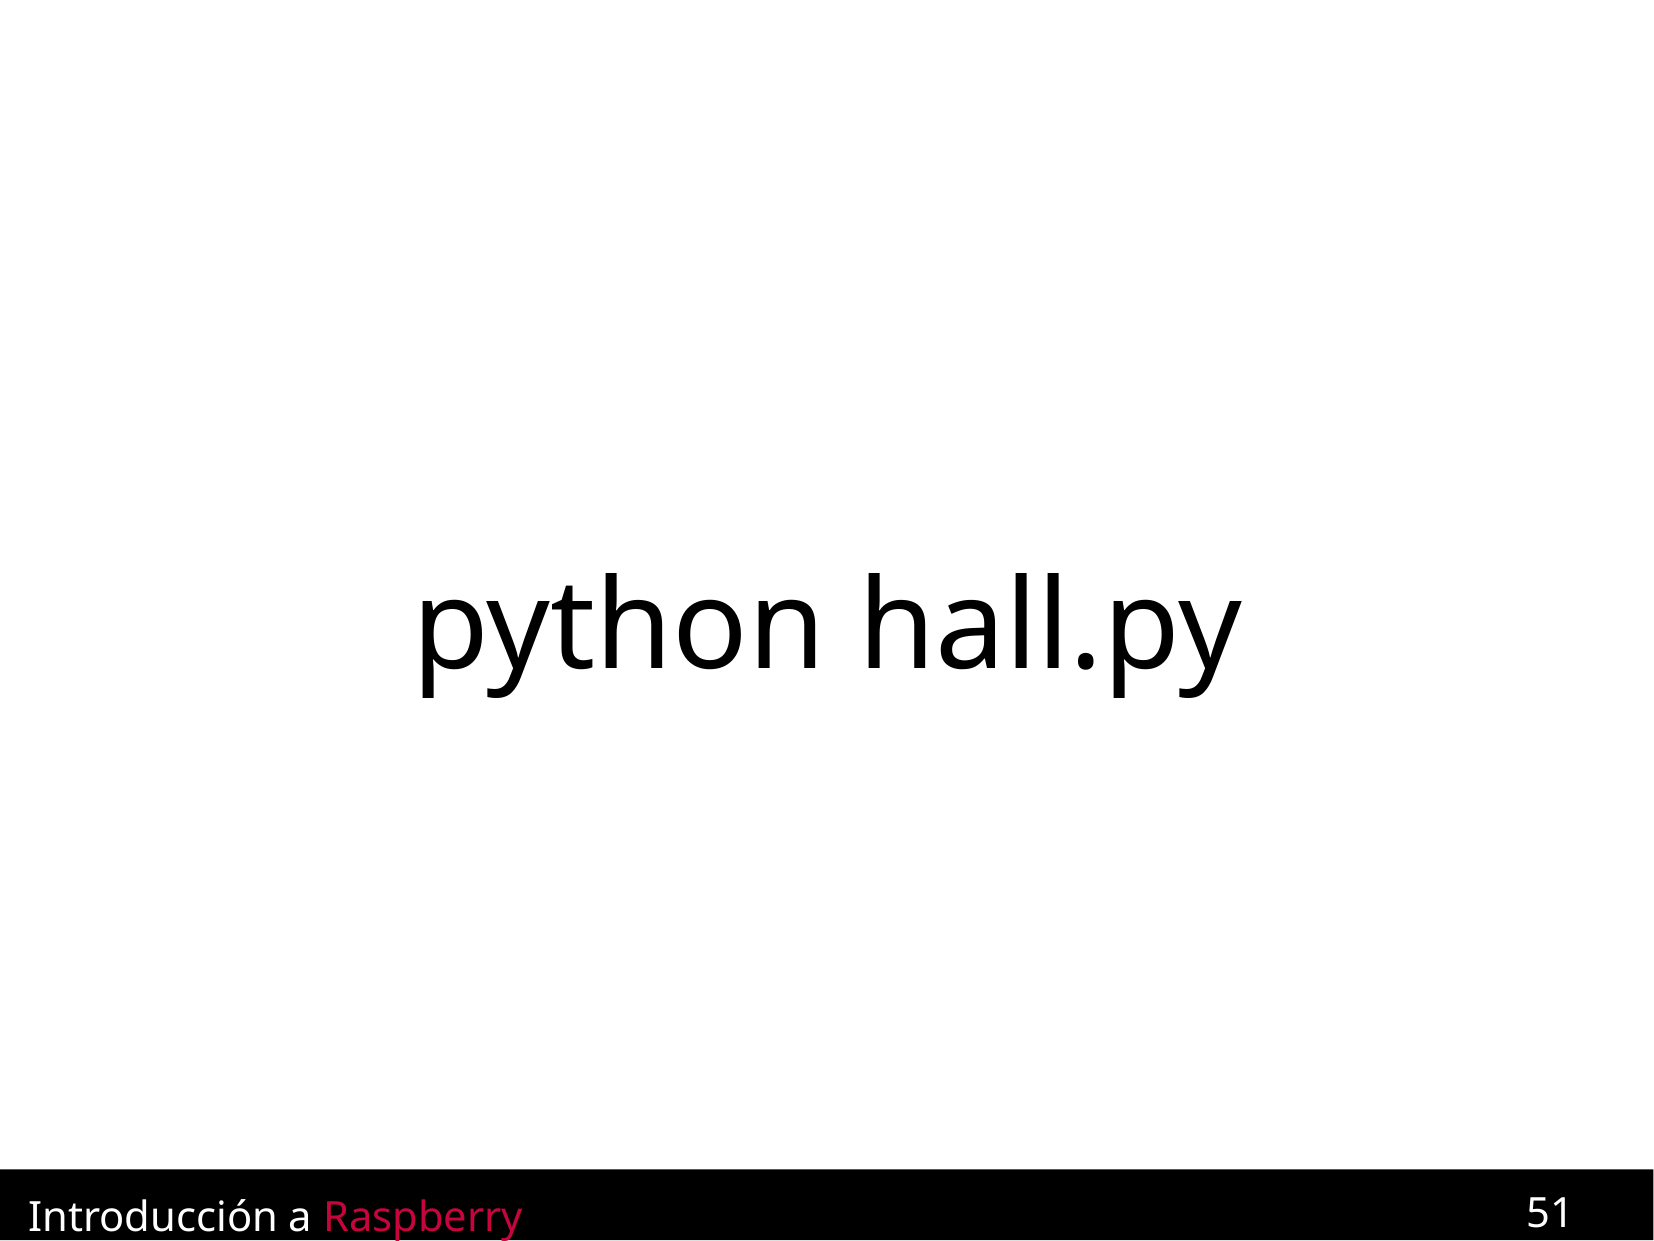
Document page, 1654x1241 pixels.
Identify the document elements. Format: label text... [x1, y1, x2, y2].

text_box [0, 0, 1654, 1241]
title python hall.py [83, 516, 1572, 724]
text_box <number> [1521, 1175, 1654, 1241]
text_box Introducción a Raspberry Pi [13, 1179, 556, 1241]
